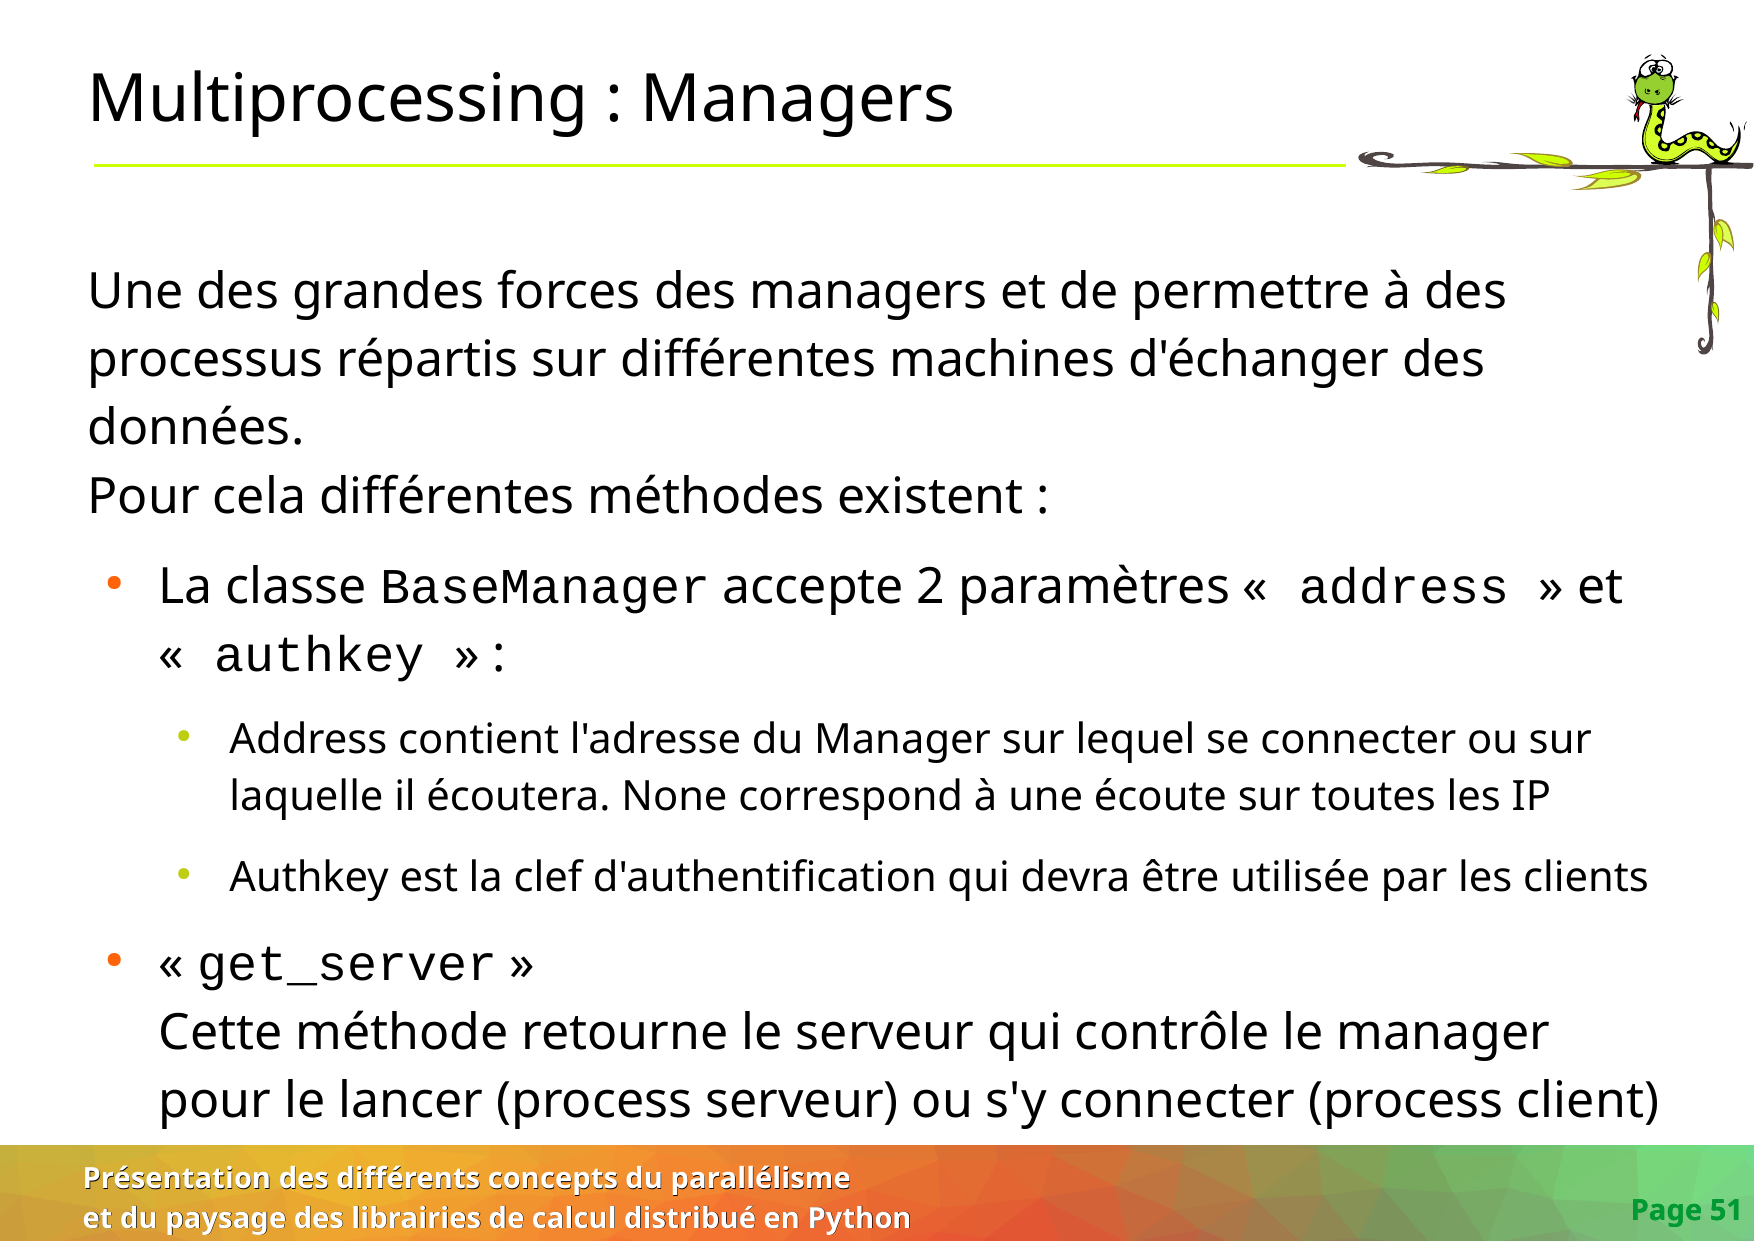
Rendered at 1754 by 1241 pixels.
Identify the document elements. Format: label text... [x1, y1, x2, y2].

picture [0, 1145, 1754, 1241]
title Multiprocessing : Managers [87, 31, 1667, 160]
list Une des grandes forces des managers et de permettre à des processus répartis sur différentes machines d'échanger des données. Pour cela différentes méthodes existent : La classe BaseManager accepte 2 paramètres « address » et « authkey » : Address contient l'adresse du Manager sur lequel se connecter ou sur laquelle il écoutera. None correspond à une écoute sur toutes les IP Authkey est la clef d'authentification qui devra être utilisée par les clients « get_server » Cette méthode retourne le serveur qui contrôle le manager pour le lancer (process serveur) ou s'y connecter (process client) [87, 254, 1667, 975]
